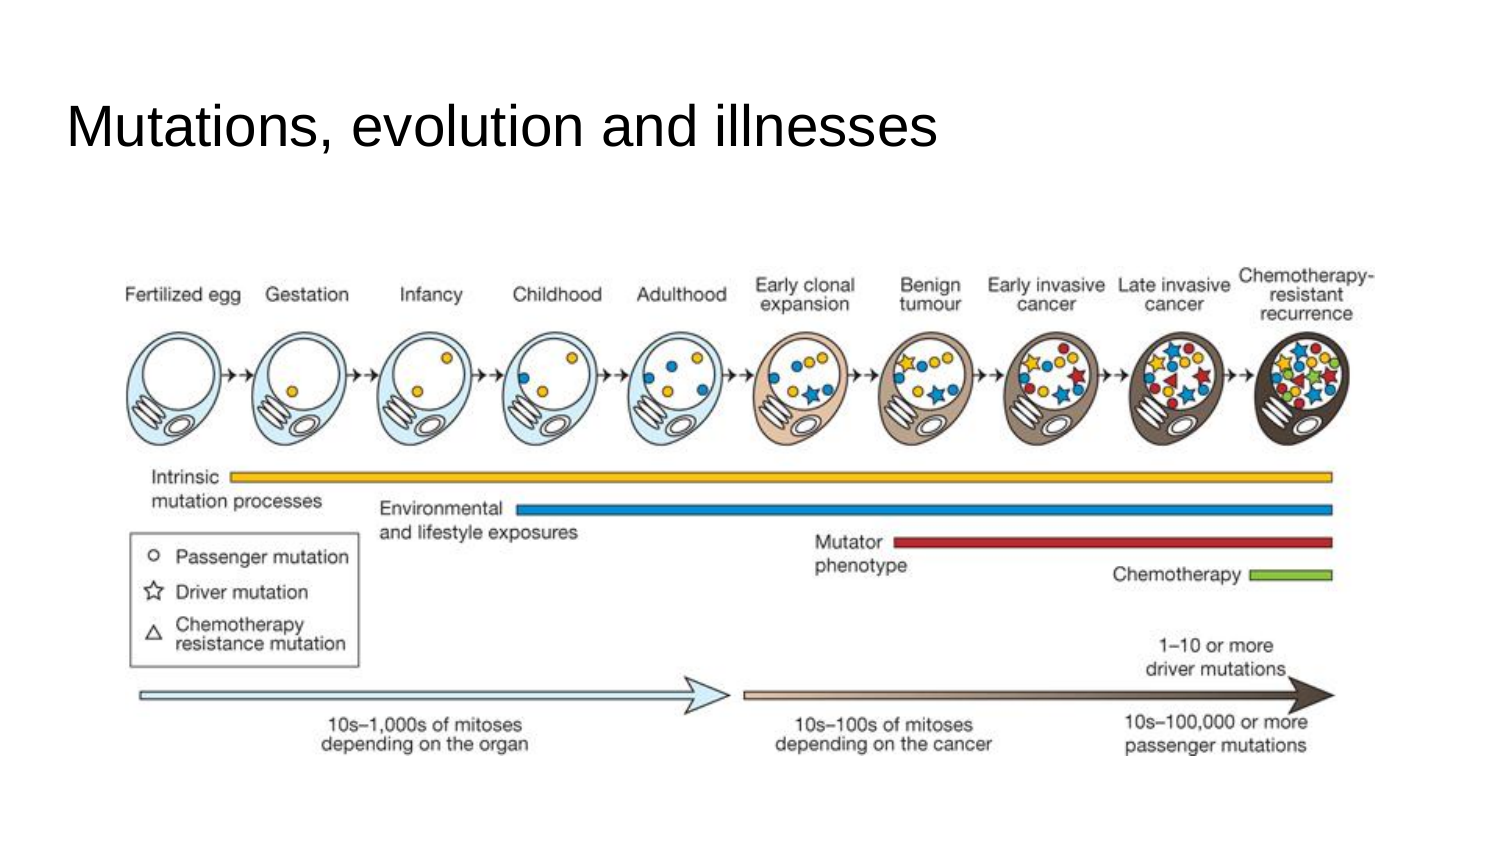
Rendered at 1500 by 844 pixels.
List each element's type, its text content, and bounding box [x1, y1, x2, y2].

picture [125, 266, 1375, 756]
title Mutations, evolution and illnesses [51, 72, 1449, 167]
